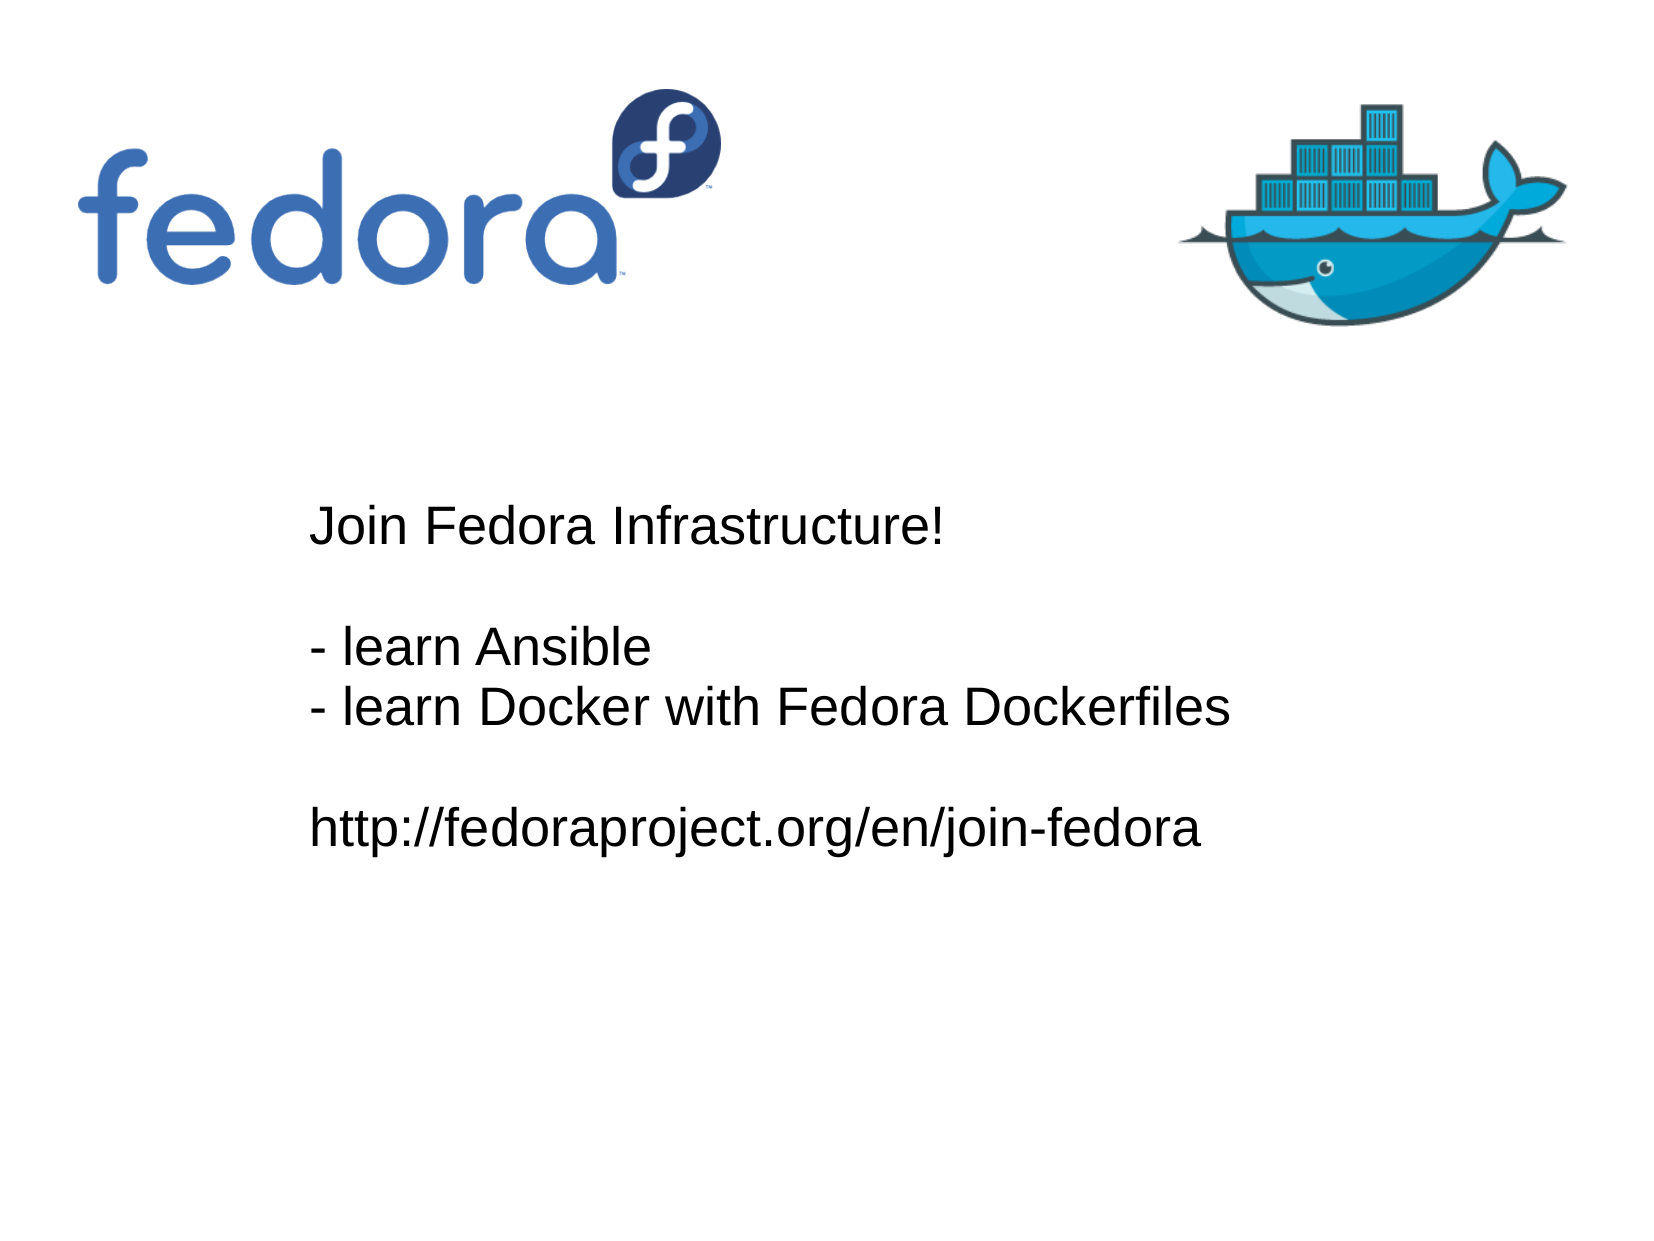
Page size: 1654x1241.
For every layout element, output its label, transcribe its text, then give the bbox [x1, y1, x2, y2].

text_box Join Fedora Infrastructure! - learn Ansible - learn Docker with Fedora Dockerfiles http://fedoraproject.org/en/join-fedora [294, 487, 1359, 944]
picture [78, 89, 721, 285]
picture [1178, 104, 1576, 327]
